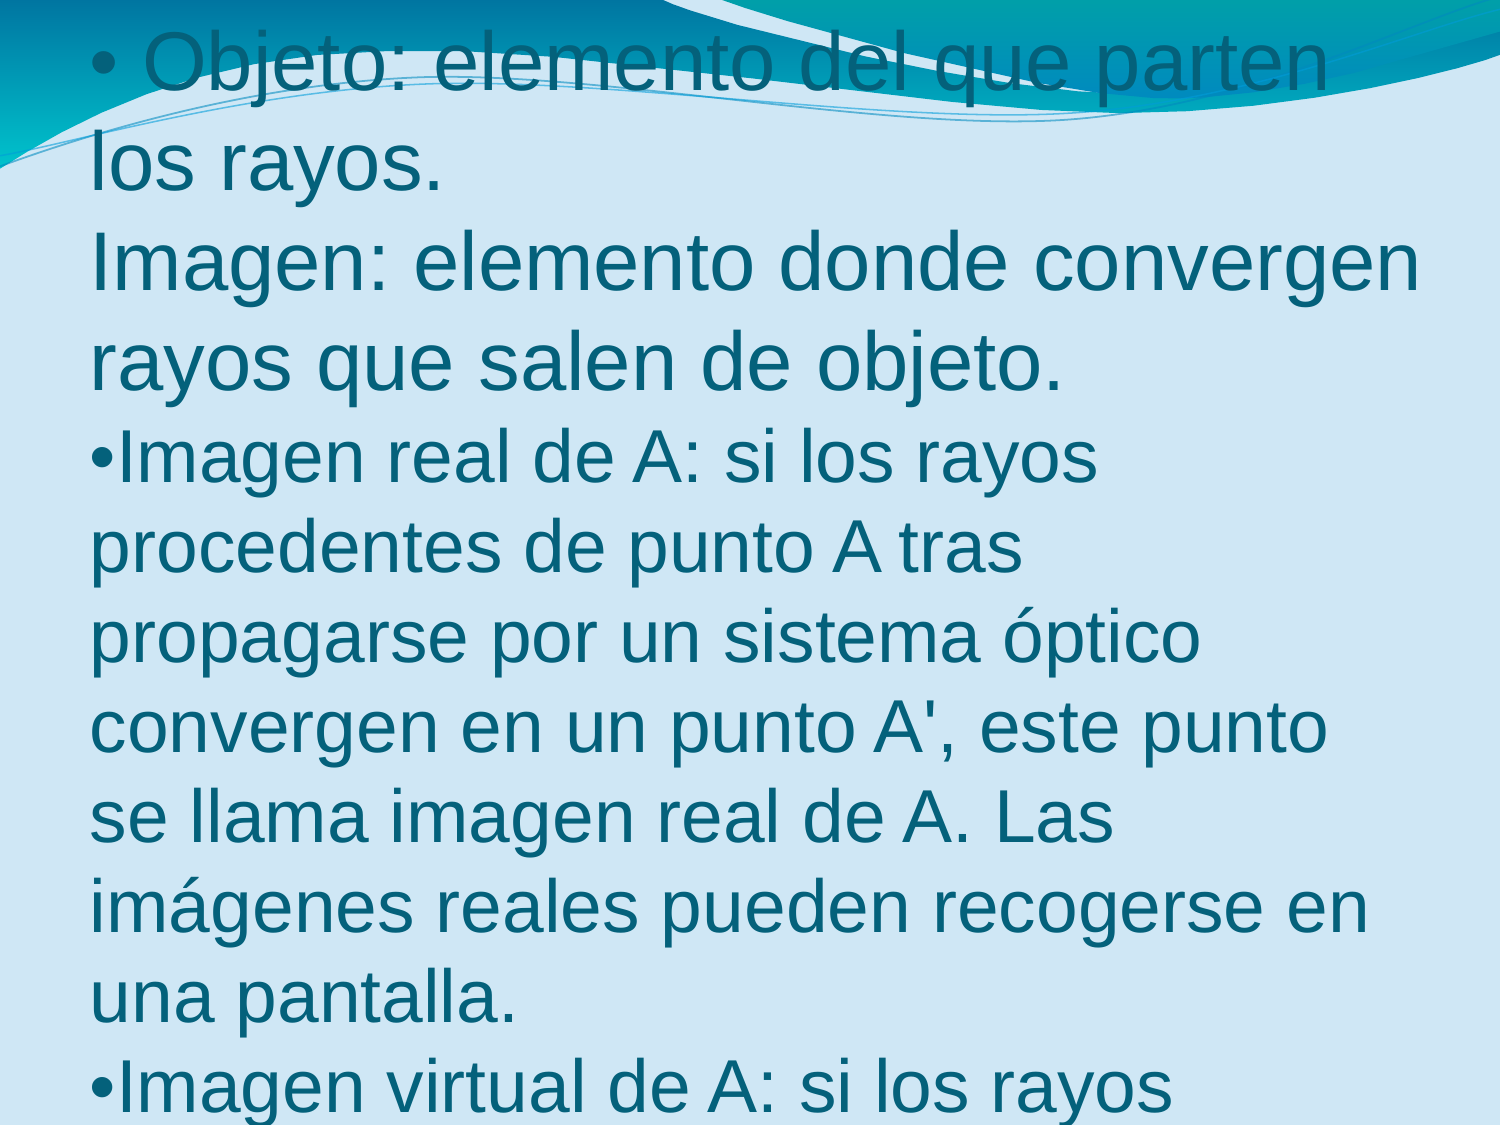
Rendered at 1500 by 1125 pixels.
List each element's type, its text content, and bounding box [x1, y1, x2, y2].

title • Objeto: elemento del que parten los rayos. Imagen: elemento donde convergen rayos que salen de objeto. •Imagen real de A: si los rayos procedentes de punto A tras propagarse por un sistema óptico convergen en un punto A', este punto se llama imagen real de A. Las imágenes reales pueden recogerse en una pantalla. •Imagen virtual de A: si los rayos procedentes de un punto A tras propagarse un sistema óptico divergen [75, 0, 1438, 1094]
